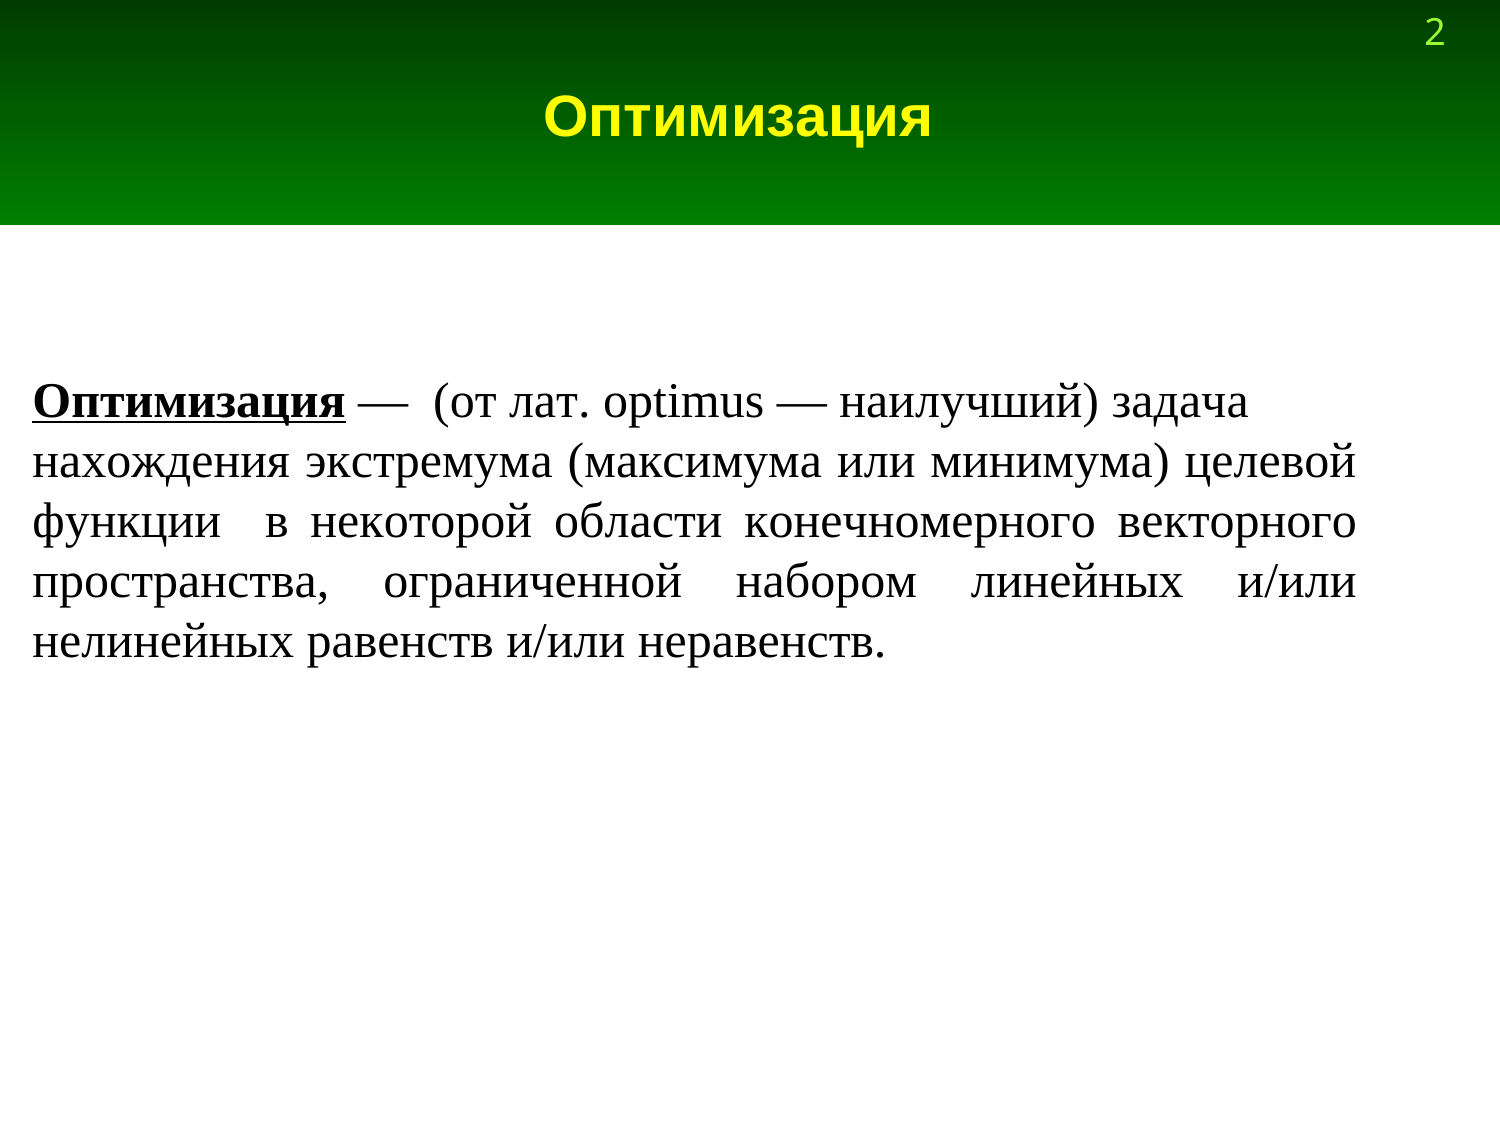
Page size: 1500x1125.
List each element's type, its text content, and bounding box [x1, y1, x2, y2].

text_box Оптимизация — (от лат. optimus — наилучший) задача нахождения экстремума (максимума или минимума) целевой функции в некоторой области конечномерного векторного пространства, ограниченной набором линейных и/или нелинейных равенств и/или неравенств. [17, 360, 1471, 709]
title Оптимизация [88, 18, 1389, 207]
